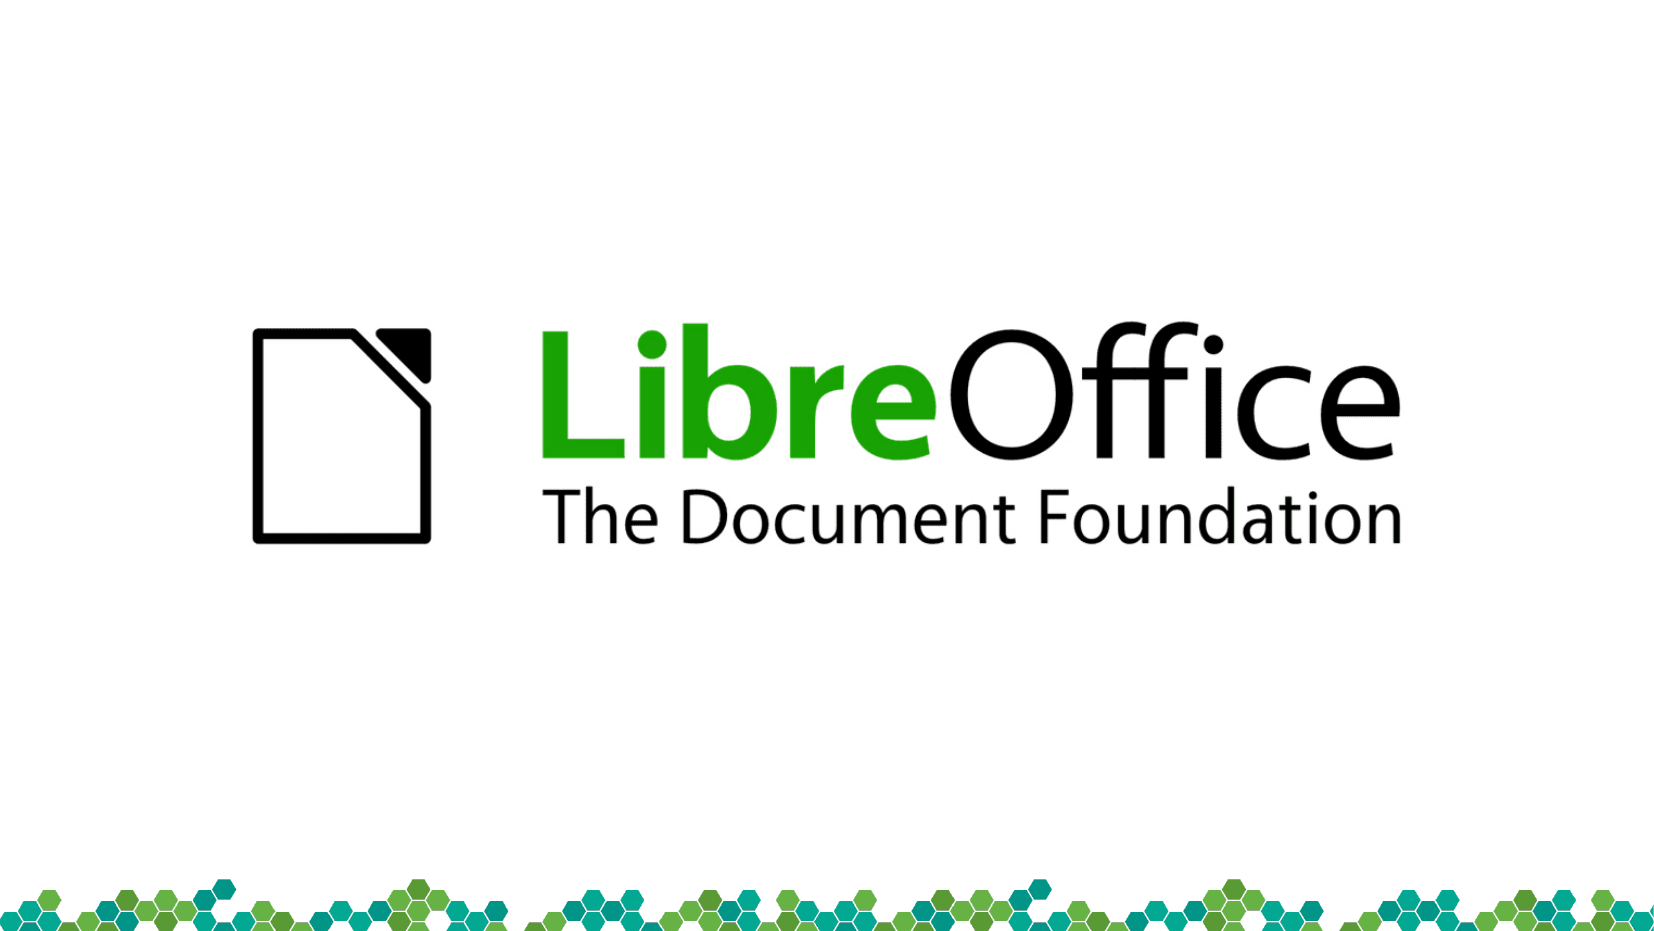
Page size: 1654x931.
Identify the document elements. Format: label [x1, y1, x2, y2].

picture [230, 0, 1424, 868]
picture [0, 871, 1654, 931]
